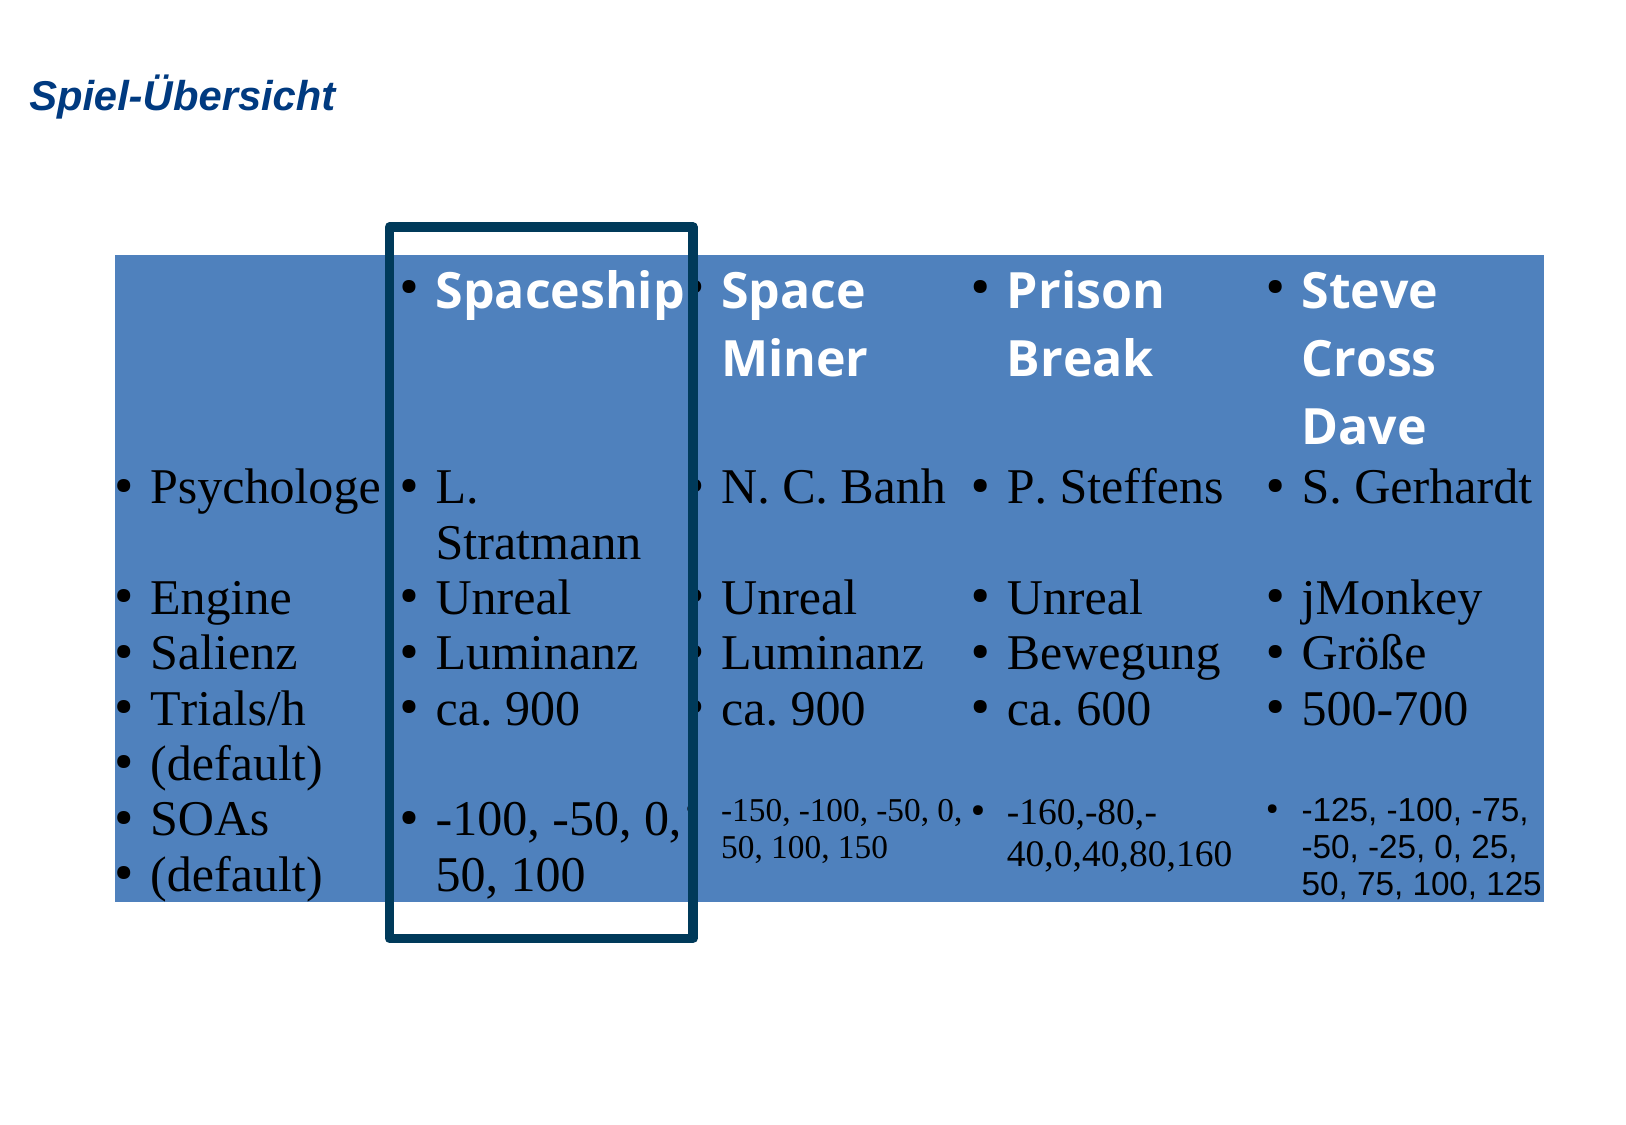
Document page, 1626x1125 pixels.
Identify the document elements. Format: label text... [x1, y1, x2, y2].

table_cell Trials/h (default) [115, 681, 385, 791]
table_cell SOAs (default) [394, 791, 400, 902]
table_header Spaceship [400, 255, 686, 459]
table_cell -160,-80,-40,0,40,80,160 [971, 791, 1266, 902]
table_header [115, 255, 385, 459]
table_cell Trials/h (default) [394, 681, 400, 791]
table_cell Unreal [698, 570, 971, 625]
table_cell -150, -100, -50, 0, 50, 100, 150 [698, 791, 971, 902]
table_cell ca. 900 [400, 681, 686, 791]
table_cell Psychologe [115, 459, 385, 570]
table_cell 500-700 [1266, 681, 1544, 791]
table_cell ca. 900 [698, 681, 971, 791]
table_cell SOAs (default) [115, 791, 385, 902]
table_cell ca. 600 [971, 681, 1266, 791]
table_cell -125, -100, -75, -50, -25, 0, 25, 50, 75, 100, 125 [1266, 791, 1544, 902]
table_cell Engine [212, 592, 222, 604]
table_cell N. C. Banh [698, 459, 971, 570]
table_cell Luminanz [698, 625, 971, 681]
table_cell Größe [1266, 625, 1544, 681]
table_header Steve Cross Dave [1266, 255, 1544, 459]
table_cell Unreal [400, 570, 686, 625]
table_cell Unreal [971, 570, 1266, 625]
table_header Space Miner [698, 255, 971, 459]
table_cell Engine [394, 570, 400, 625]
table_cell L. Stratmann [400, 459, 686, 570]
table_cell -100, -50, 0, 50, 100 [400, 791, 686, 902]
table_header Prison Break [971, 255, 1266, 459]
table_cell Salienz [115, 625, 385, 681]
table_cell Psychologe [394, 459, 400, 570]
table_cell P. Steffens [971, 459, 1266, 570]
table_header [394, 255, 400, 459]
table_cell Bewegung [971, 625, 1266, 681]
table_cell Engine [115, 570, 385, 625]
table_cell Engine [211, 614, 225, 623]
table_cell Luminanz [400, 625, 686, 681]
table_cell Salienz [394, 625, 400, 681]
title Spiel-Übersicht [14, 12, 1086, 176]
table_cell S. Gerhardt [1266, 459, 1544, 570]
table_cell jMonkey [1266, 570, 1544, 625]
